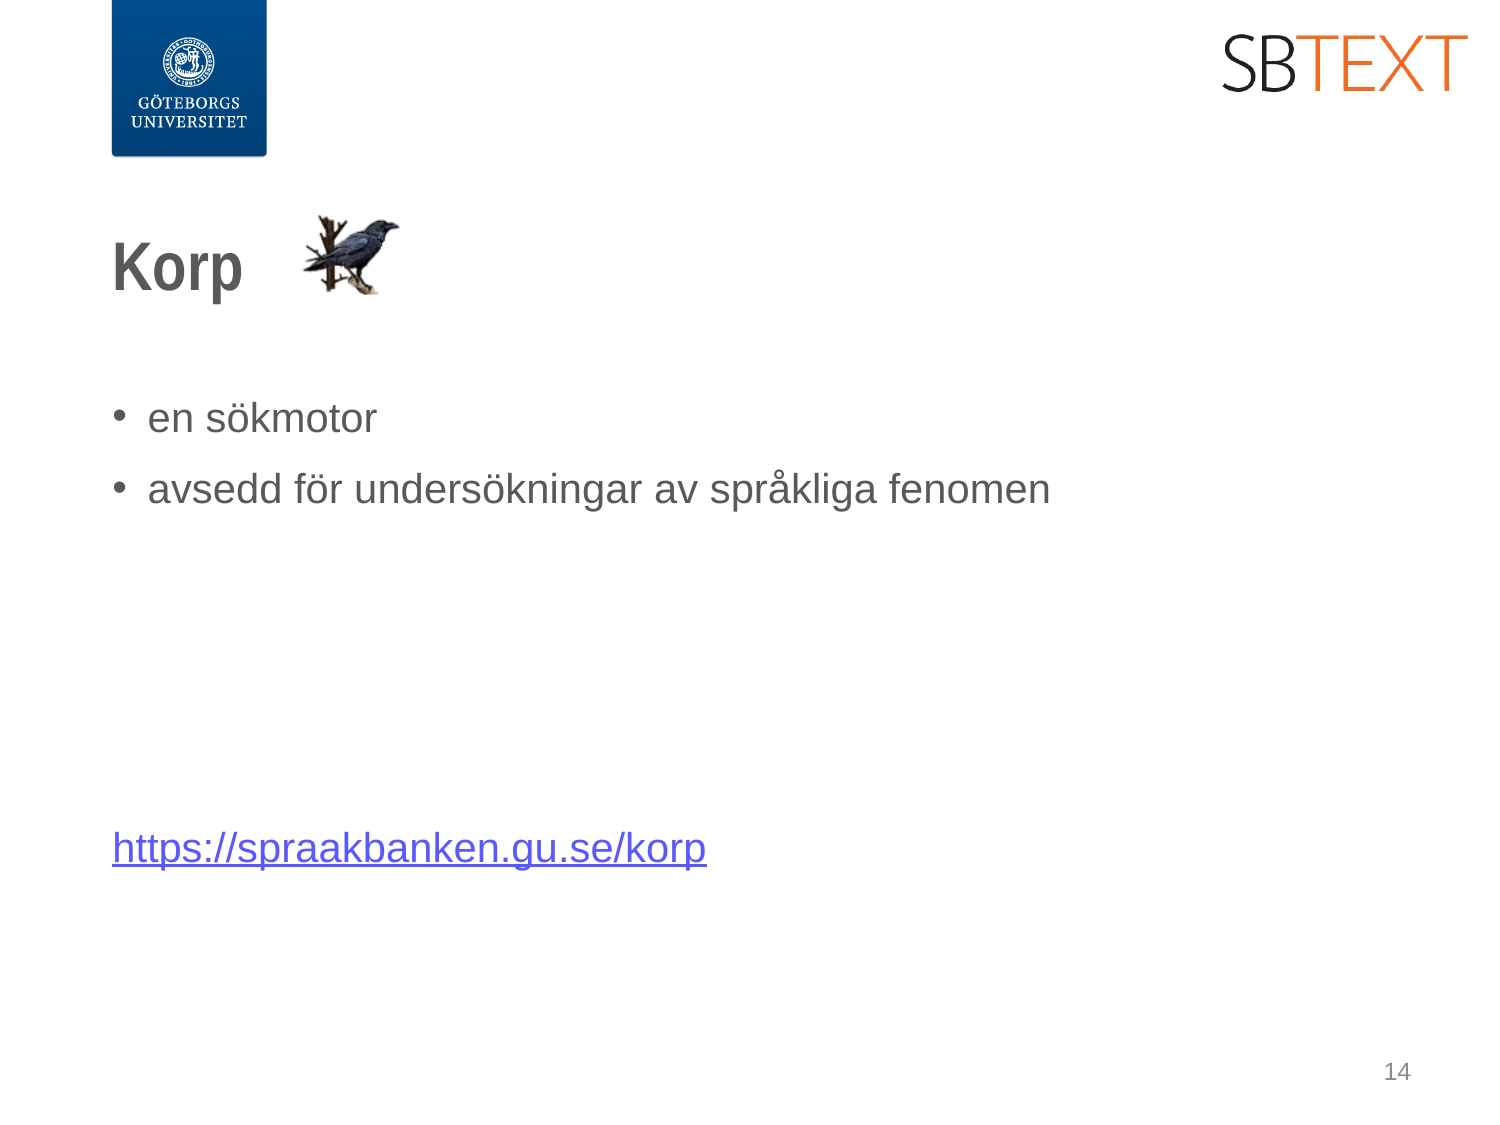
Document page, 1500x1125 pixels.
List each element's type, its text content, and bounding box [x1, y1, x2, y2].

picture [1205, 19, 1476, 110]
list en sökmotor avsedd för undersökningar av språkliga fenomen https://spraakbanken.gu.se/korp [112, 385, 1341, 1012]
picture [301, 210, 404, 296]
picture [110, 0, 268, 159]
title Korp [112, 231, 1412, 362]
slide_number <number> [1316, 1051, 1412, 1091]
